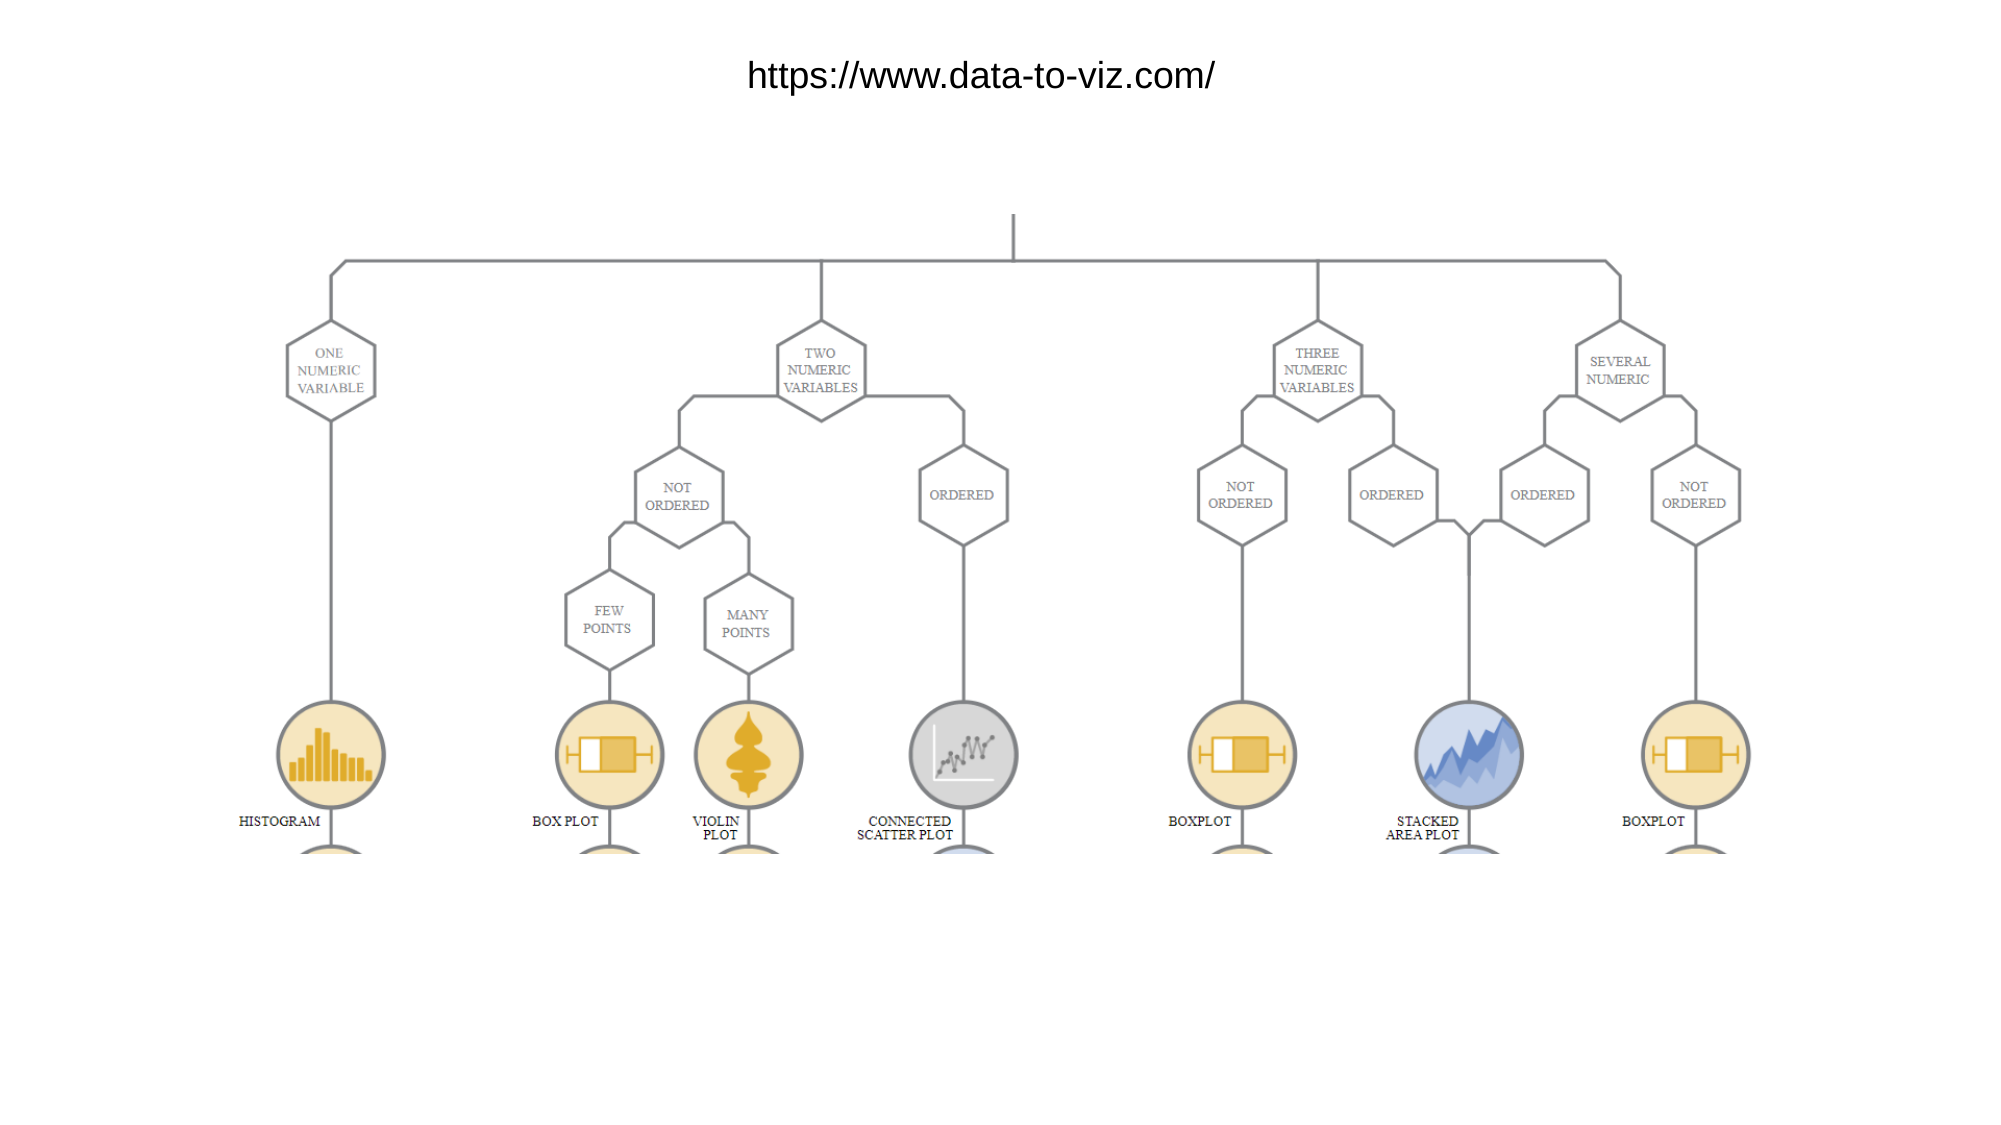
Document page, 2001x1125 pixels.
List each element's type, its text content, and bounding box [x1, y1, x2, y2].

text_box https://www.data-to-viz.com/ [732, 47, 1231, 105]
picture [233, 214, 1794, 854]
